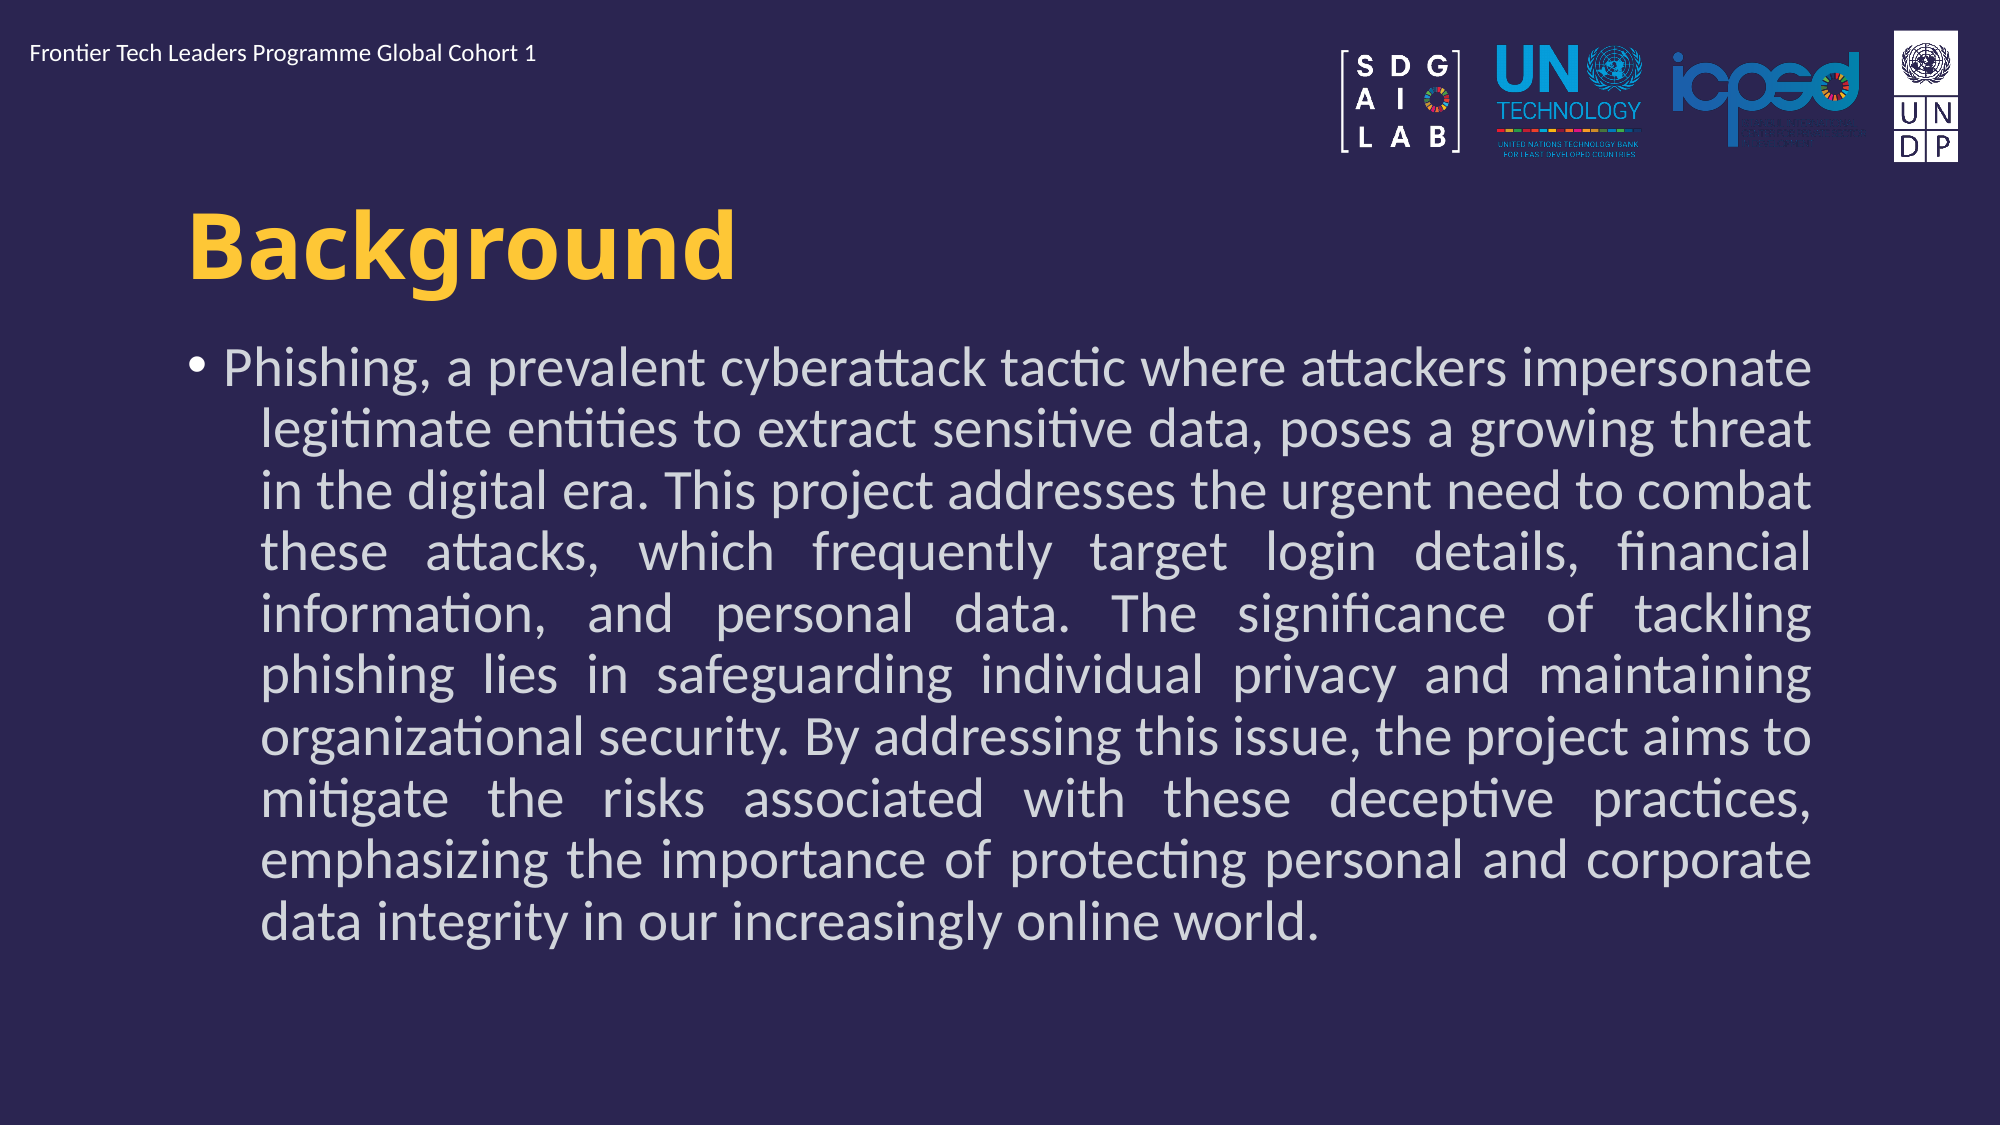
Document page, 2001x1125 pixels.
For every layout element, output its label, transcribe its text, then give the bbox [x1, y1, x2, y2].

text_box Frontier Tech Leaders Programme Global Cohort 1 [14, 29, 846, 75]
title Background [170, 174, 1830, 326]
list Phishing, a prevalent cyberattack tactic where attackers impersonate legitimate entities to extract sensitive data, poses a growing threat in the digital era. This project addresses the urgent need to combat these attacks, which frequently target login details, financial information, and personal data. The significance of tackling phishing lies in safeguarding individual privacy and maintaining organizational security. By addressing this issue, the project aims to mitigate the risks associated with these deceptive practices, emphasizing the importance of protecting personal and corporate data integrity in our increasingly online world. [172, 329, 1828, 1014]
